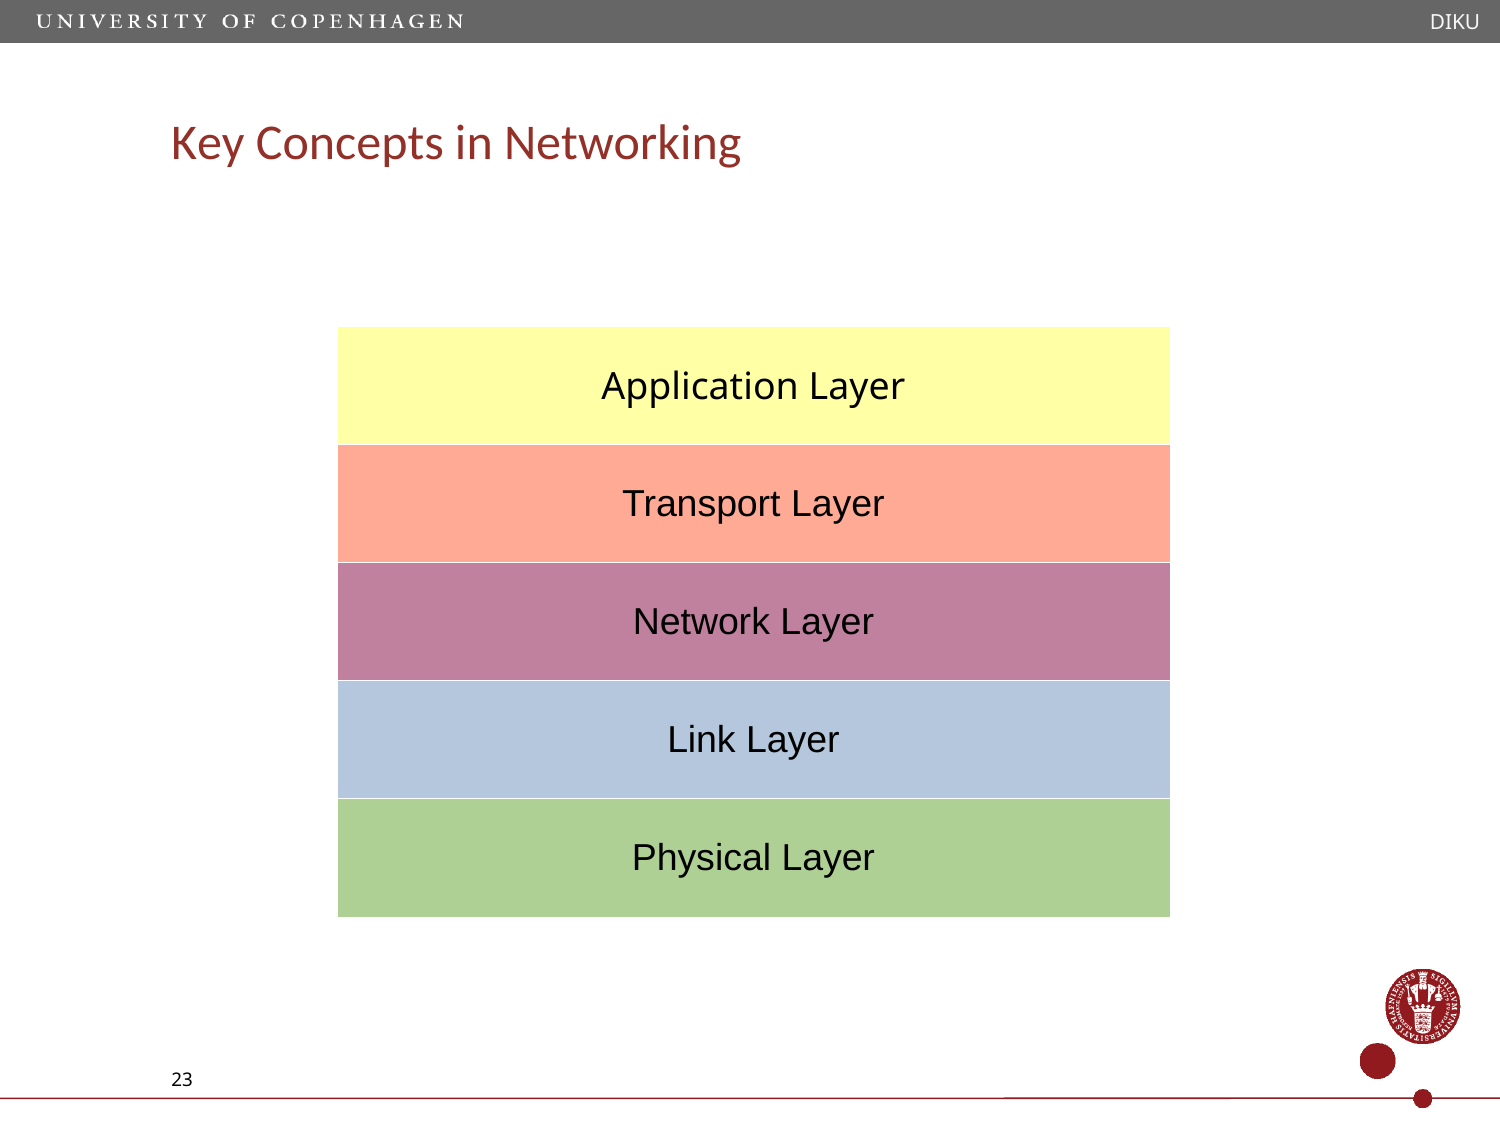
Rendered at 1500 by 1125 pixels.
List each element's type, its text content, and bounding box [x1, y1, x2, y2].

text_box DIKU [469, 0, 1495, 43]
table_header Application Layer [338, 327, 1170, 444]
text_box Key Concepts in Networking [171, 75, 1329, 171]
picture [0, 910, 1500, 1122]
table_cell Network Layer [338, 563, 1170, 680]
text_box <number> [171, 1067, 522, 1092]
table_cell Link Layer [338, 681, 1170, 798]
table_cell Physical Layer [338, 799, 1170, 917]
table_cell Transport Layer [338, 445, 1170, 562]
